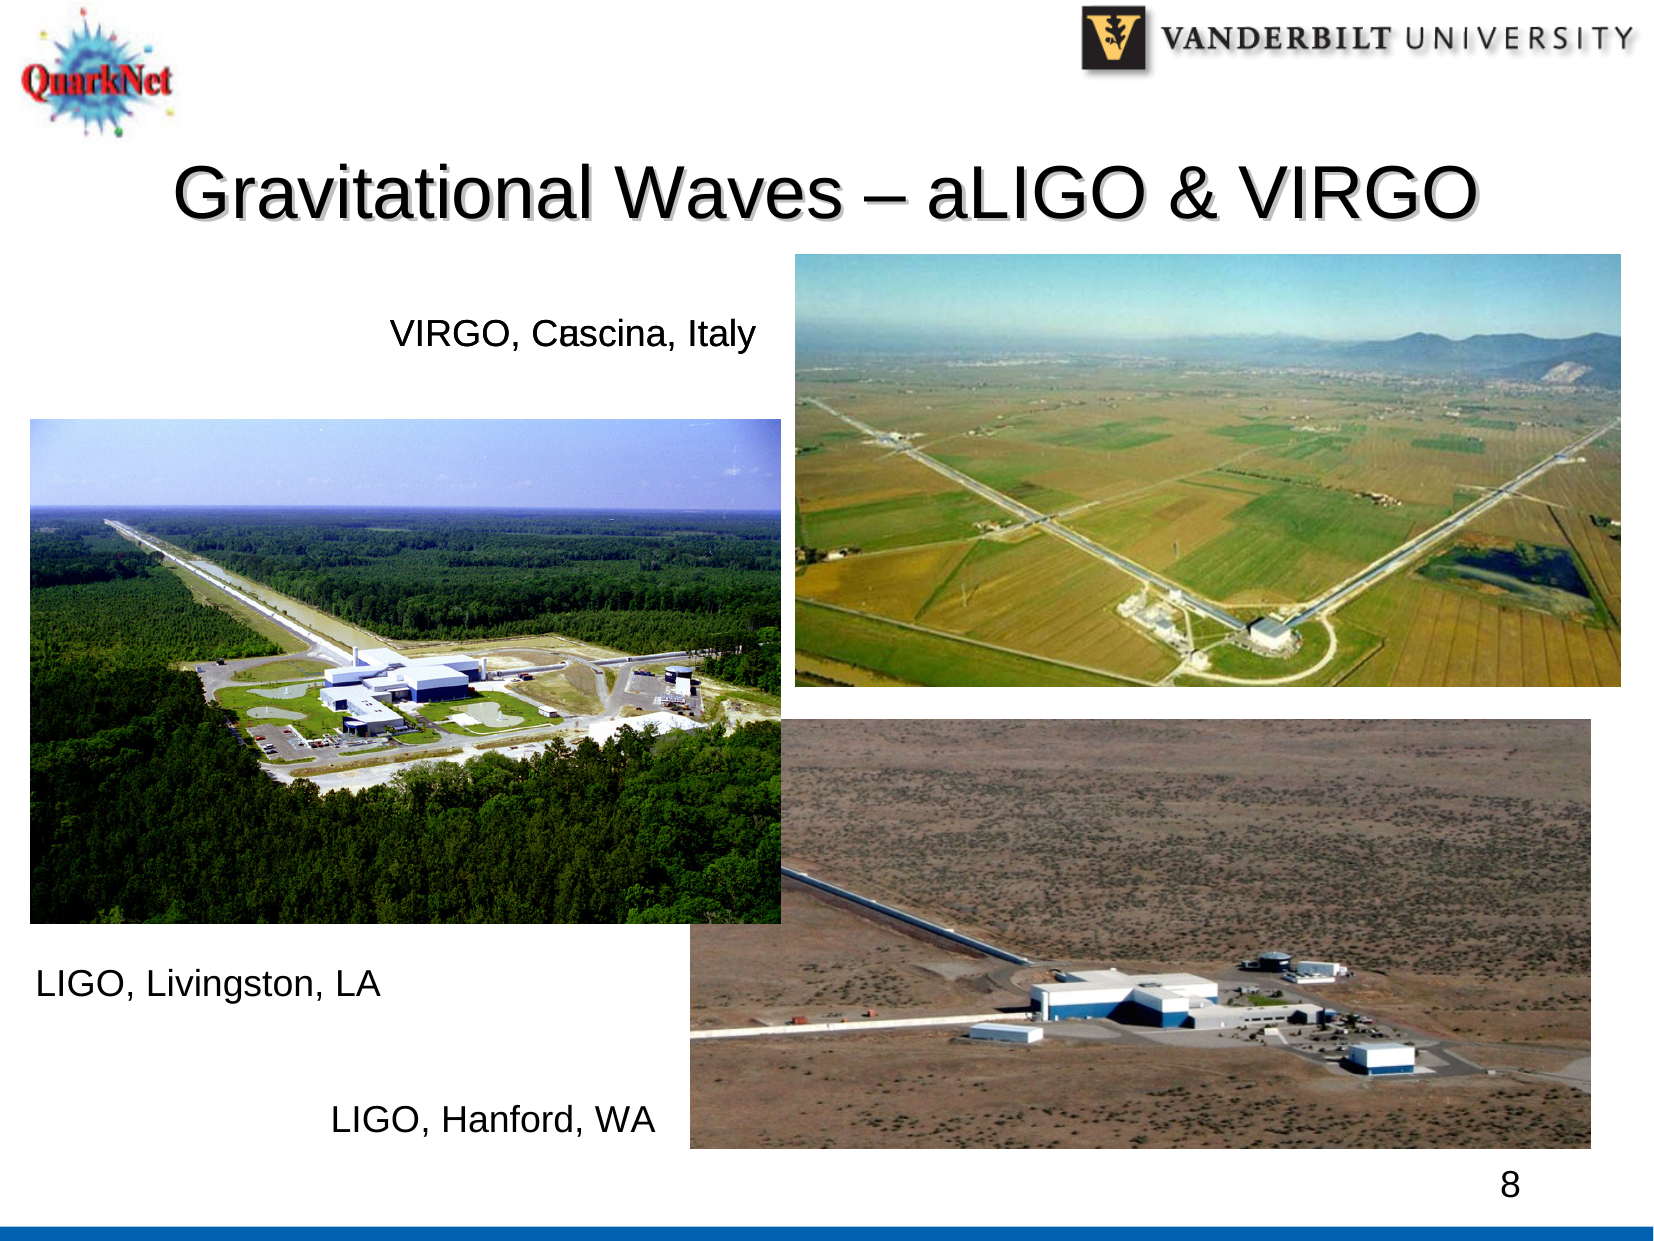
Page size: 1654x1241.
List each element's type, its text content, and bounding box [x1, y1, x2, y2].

picture [1078, 2, 1648, 85]
title Gravitational Waves – aLIGO & VIRGO [121, 65, 1533, 316]
picture [30, 419, 1591, 1149]
text_box LIGO, Hanford, WA [315, 1085, 671, 1148]
text_box VIRGO, Cascina, Italy [375, 300, 772, 362]
text_box LIGO, Livingston, LA [20, 949, 397, 1012]
picture [4, 1, 188, 152]
picture [795, 254, 1621, 687]
